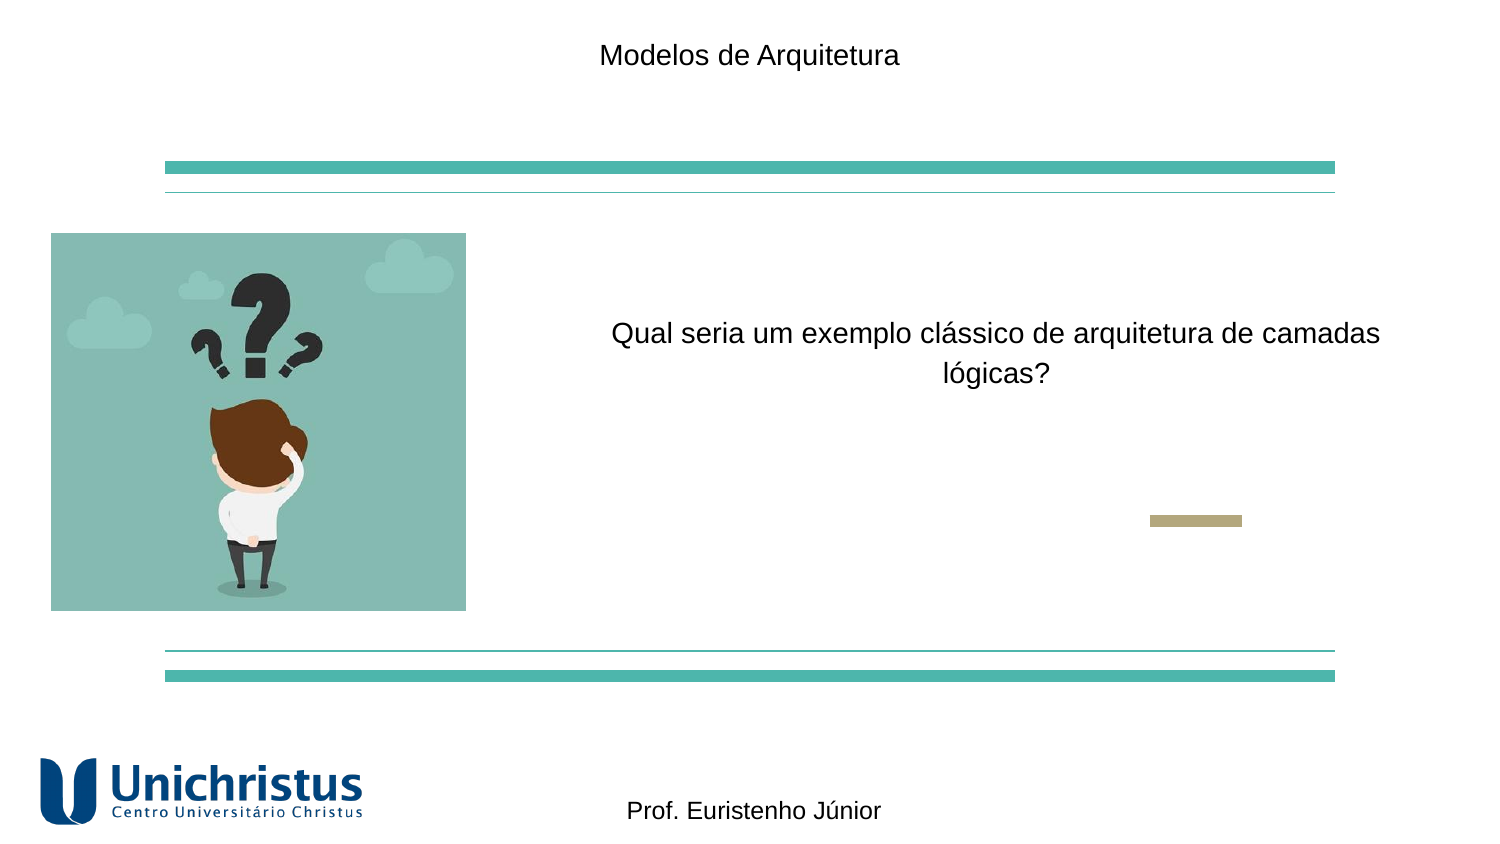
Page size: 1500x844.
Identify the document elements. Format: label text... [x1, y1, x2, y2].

picture [35, 754, 367, 827]
picture [51, 233, 466, 611]
list Qual seria um exemplo clássico de arquitetura de camadas lógicas? [544, 152, 1449, 750]
title Modelos de Arquitetura [51, 20, 1449, 137]
